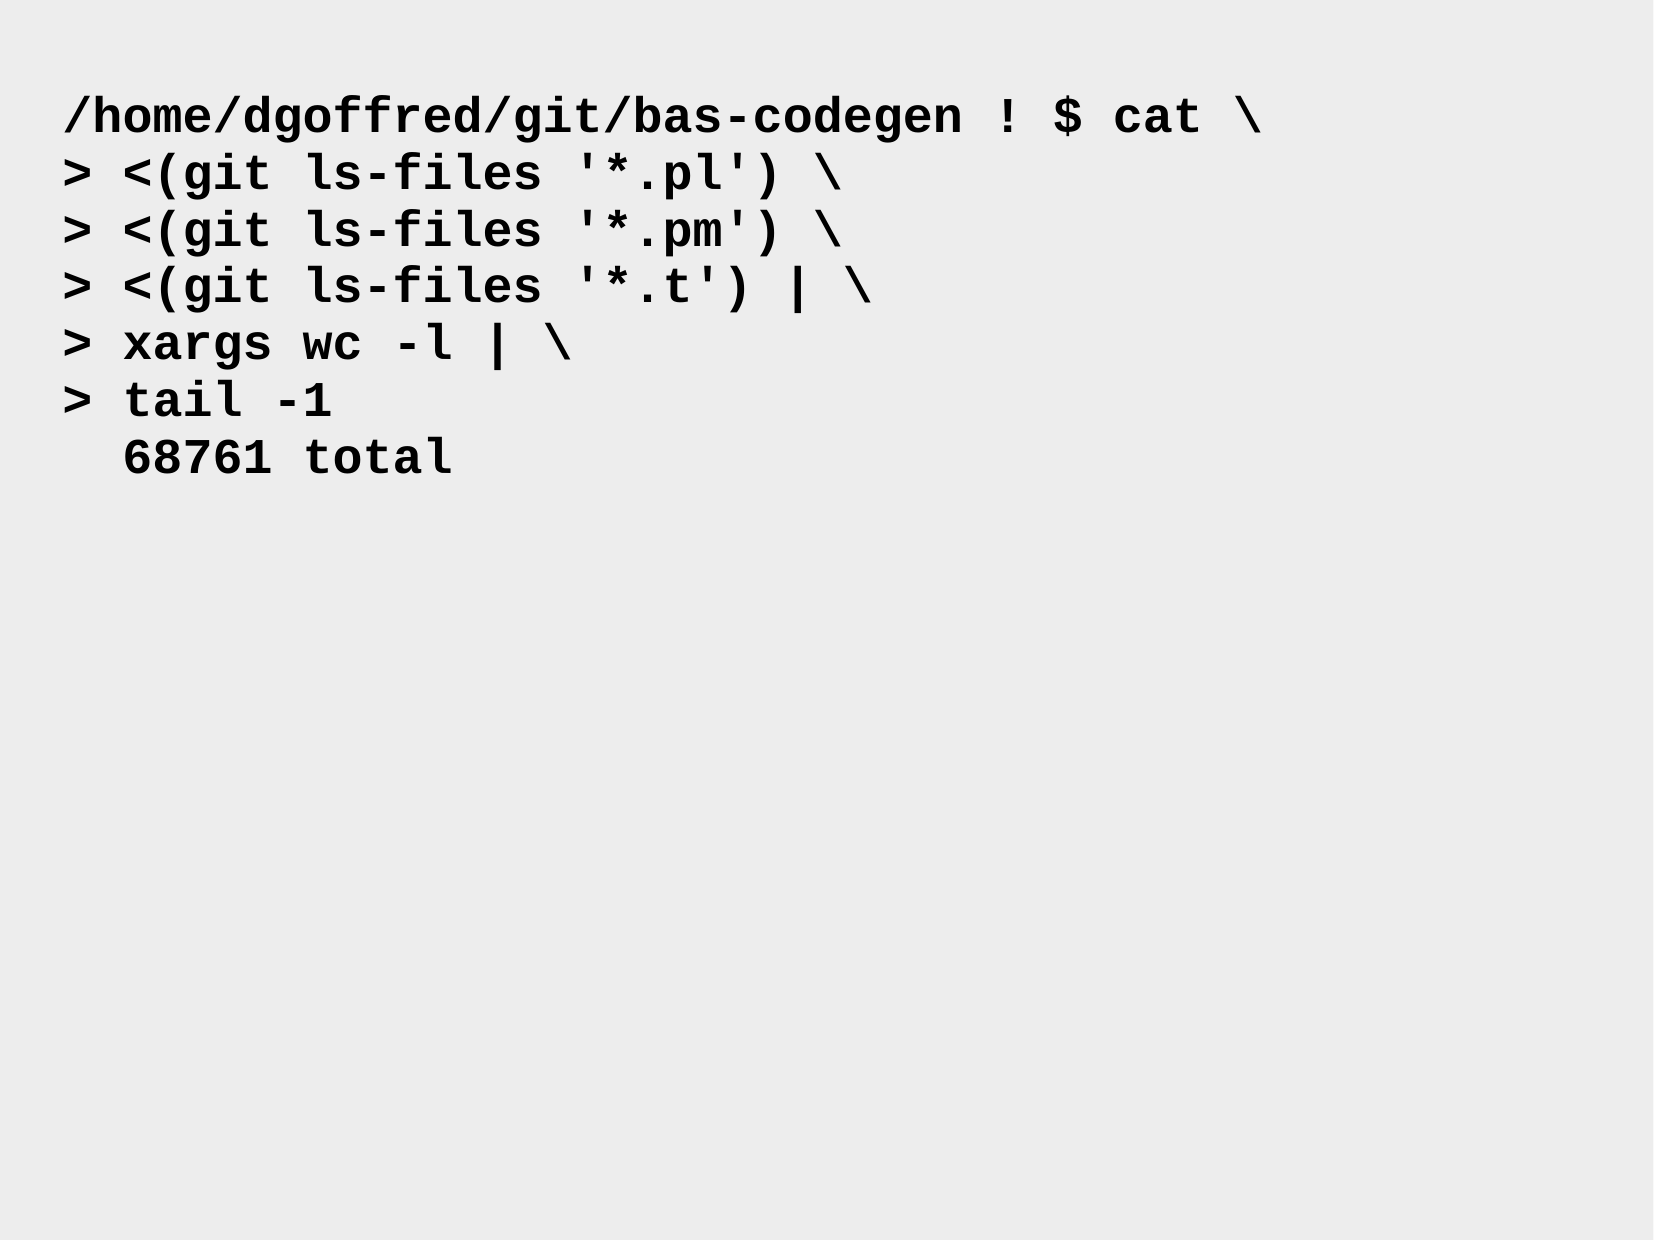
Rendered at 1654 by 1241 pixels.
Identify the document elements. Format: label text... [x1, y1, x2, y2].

text_box /home/dgoffred/git/bas-codegen ! $ cat \ > <(git ls-files '*.pl') \ > <(git ls-files '*.pm') \ > <(git ls-files '*.t') | \ > xargs wc -l | \ > tail -1 68761 total [47, 83, 1653, 496]
